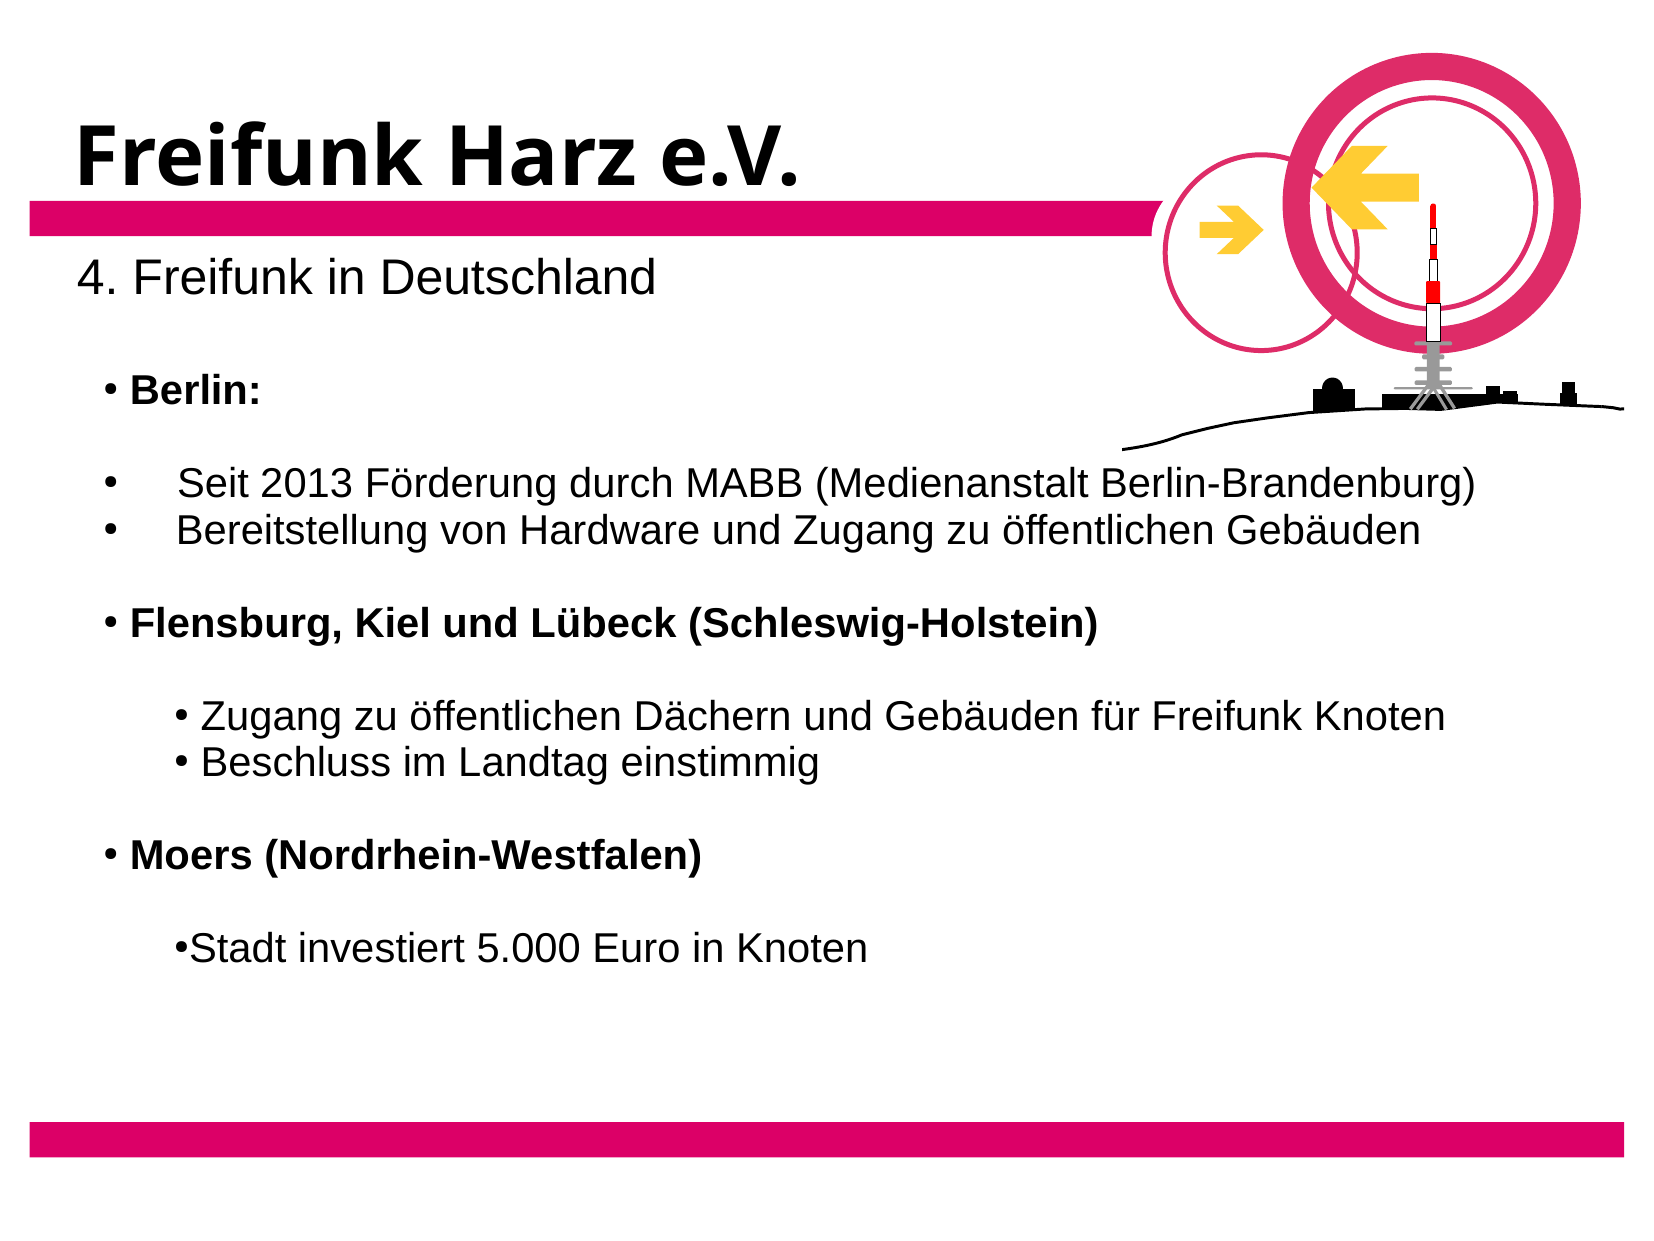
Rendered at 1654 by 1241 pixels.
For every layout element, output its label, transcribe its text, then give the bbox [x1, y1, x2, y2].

text_box Berlin: Seit 2013 Förderung durch MABB (Medienanstalt Berlin-Brandenburg) Bereitstellung von Hardware und Zugang zu öffentlichen Gebäuden Flensburg, Kiel und Lübeck (Schleswig-Holstein) Zugang zu öffentlichen Dächern und Gebäuden für Freifunk Knoten Beschluss im Landtag einstimmig Moers (Nordrhein-Westfalen) Stadt investiert 5.000 Euro in Knoten [88, 359, 1536, 1034]
subtitle 4. Freifunk in Deutschland [76, 218, 697, 337]
